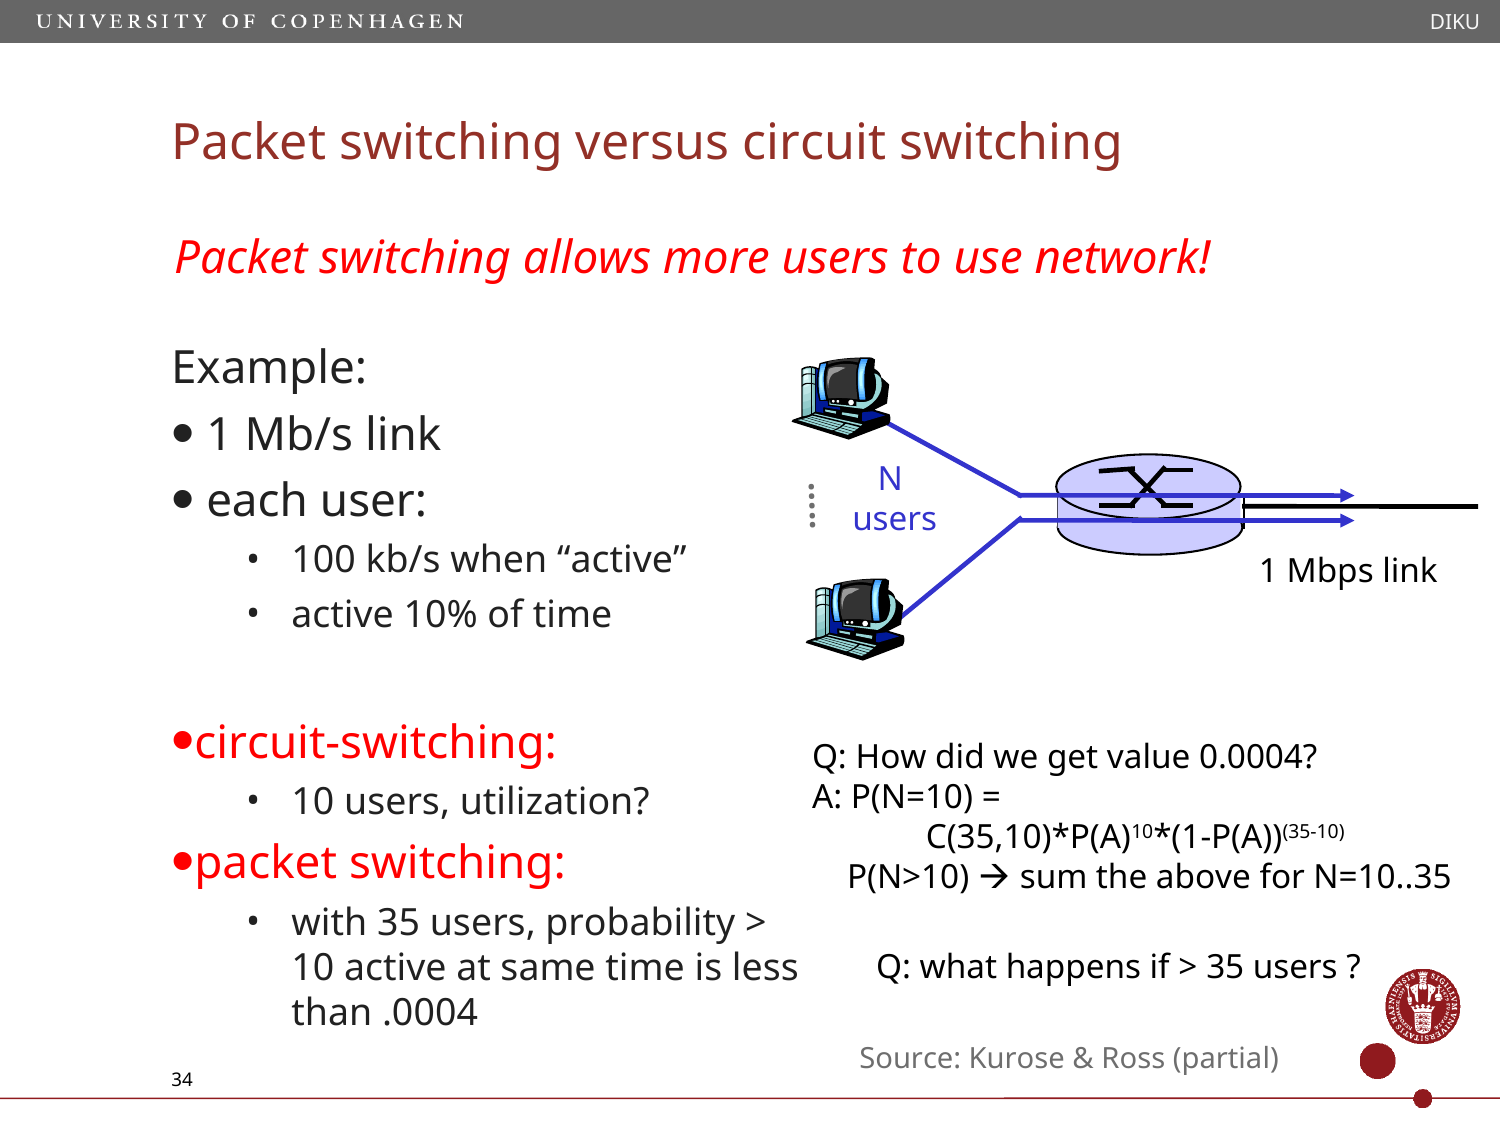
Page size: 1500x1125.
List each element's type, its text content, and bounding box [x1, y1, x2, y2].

text_box Q: what happens if > 35 users ? [861, 937, 1377, 994]
picture [612, 917, 624, 933]
text_box Source: Kurose & Ross (partial) [844, 1031, 1341, 1083]
text_box DIKU [469, 0, 1495, 43]
text_box [1056, 454, 1241, 493]
text_box Example: 1 Mb/s link each user: 100 kb/s when “active” active 10% of time circuit-switching: 10 users, utilization? packet switching: with 35 users, probability > 10 active at same time is less than .0004 [171, 337, 810, 900]
text_box [1057, 498, 1241, 518]
text_box [1057, 523, 1243, 555]
chart [805, 577, 906, 661]
text_box ….. [793, 466, 852, 546]
text_box Q: How did we get value 0.0004? A: P(N=10) = C(35,10)*P(A)10*(1-P(A))(35-10) P(N>10)  sum the above for N=10..35 [797, 727, 1468, 903]
text_box <number> [171, 1067, 522, 1092]
picture [656, 917, 668, 933]
text_box N users [837, 449, 953, 545]
chart [791, 356, 892, 440]
text_box 1 Mbps link [1244, 541, 1453, 598]
picture [0, 910, 1500, 1122]
text_box Packet switching versus circuit switching [171, 75, 1329, 171]
text_box Packet switching allows more users to use network! [159, 220, 1444, 291]
